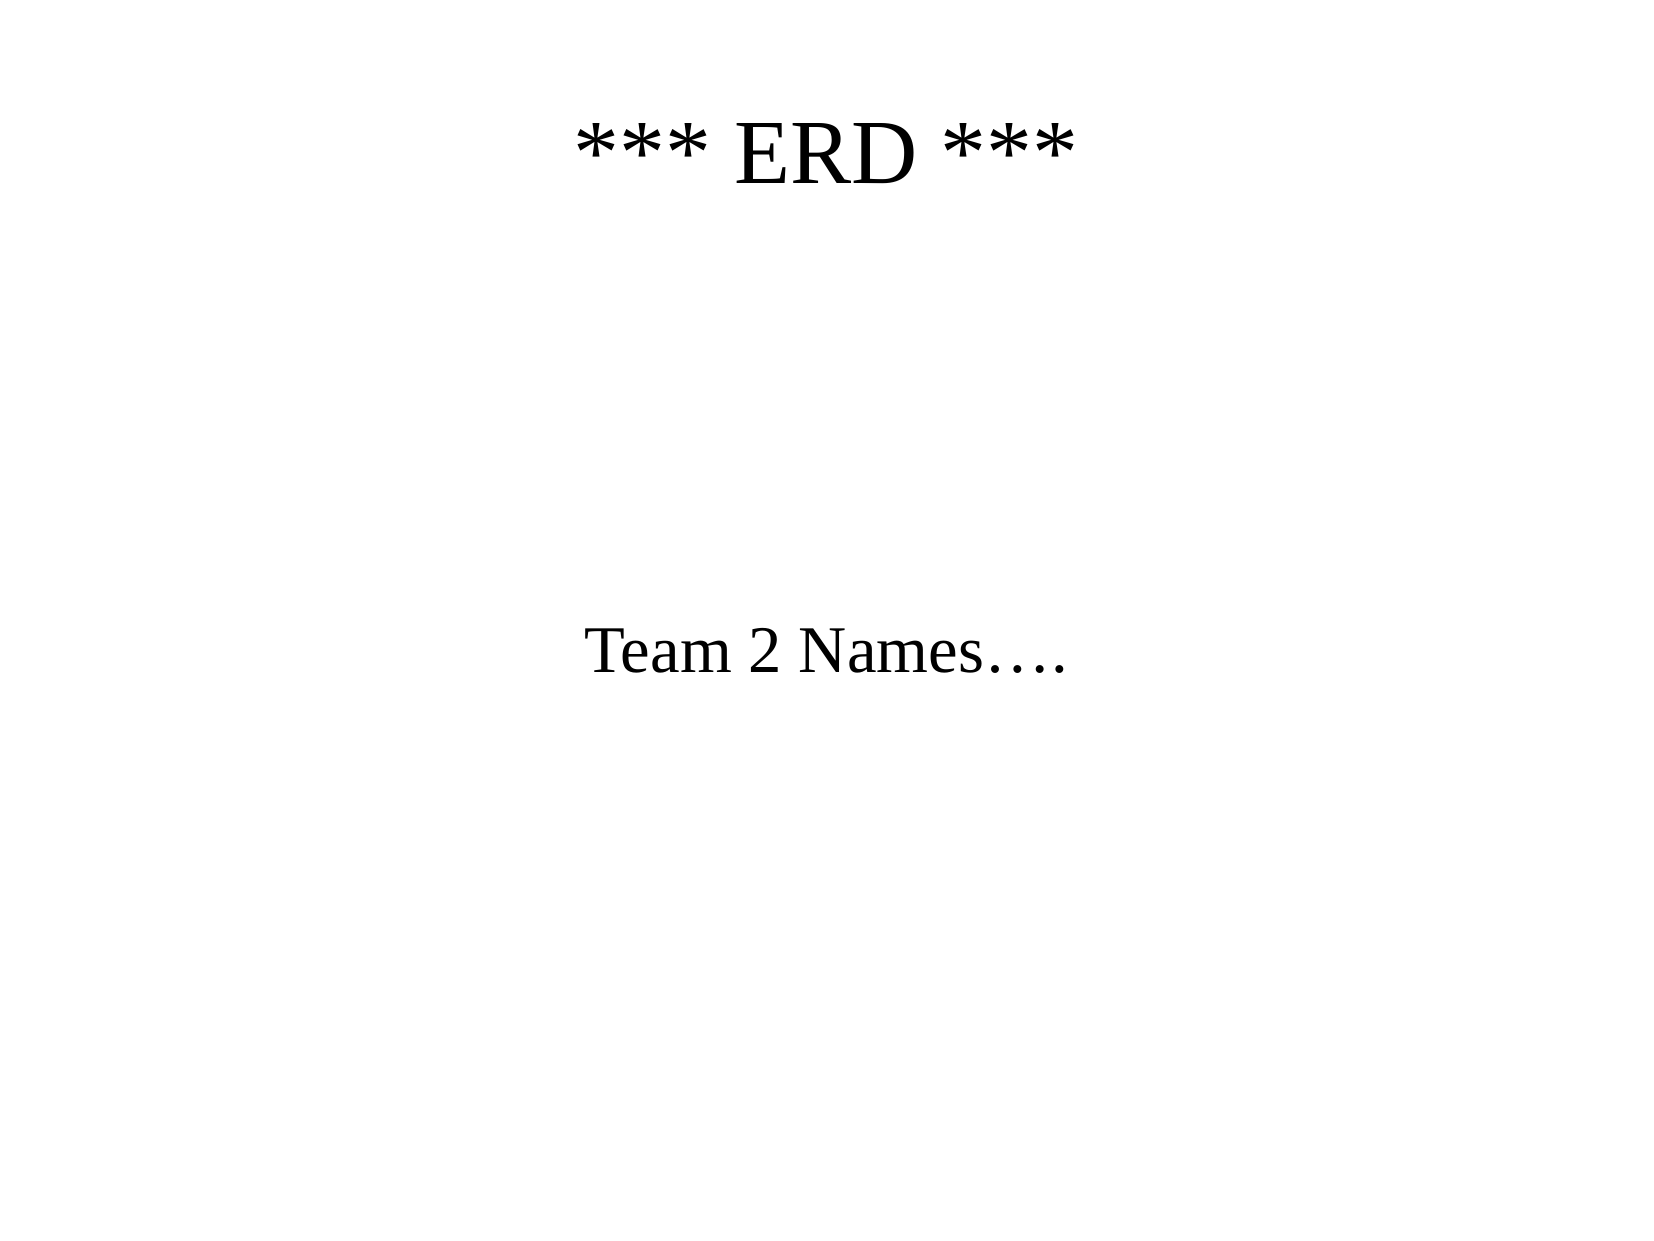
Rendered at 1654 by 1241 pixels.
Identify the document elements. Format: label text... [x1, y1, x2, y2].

subtitle Team 2 Names…. [82, 290, 1571, 1010]
title *** ERD *** [82, 49, 1571, 257]
